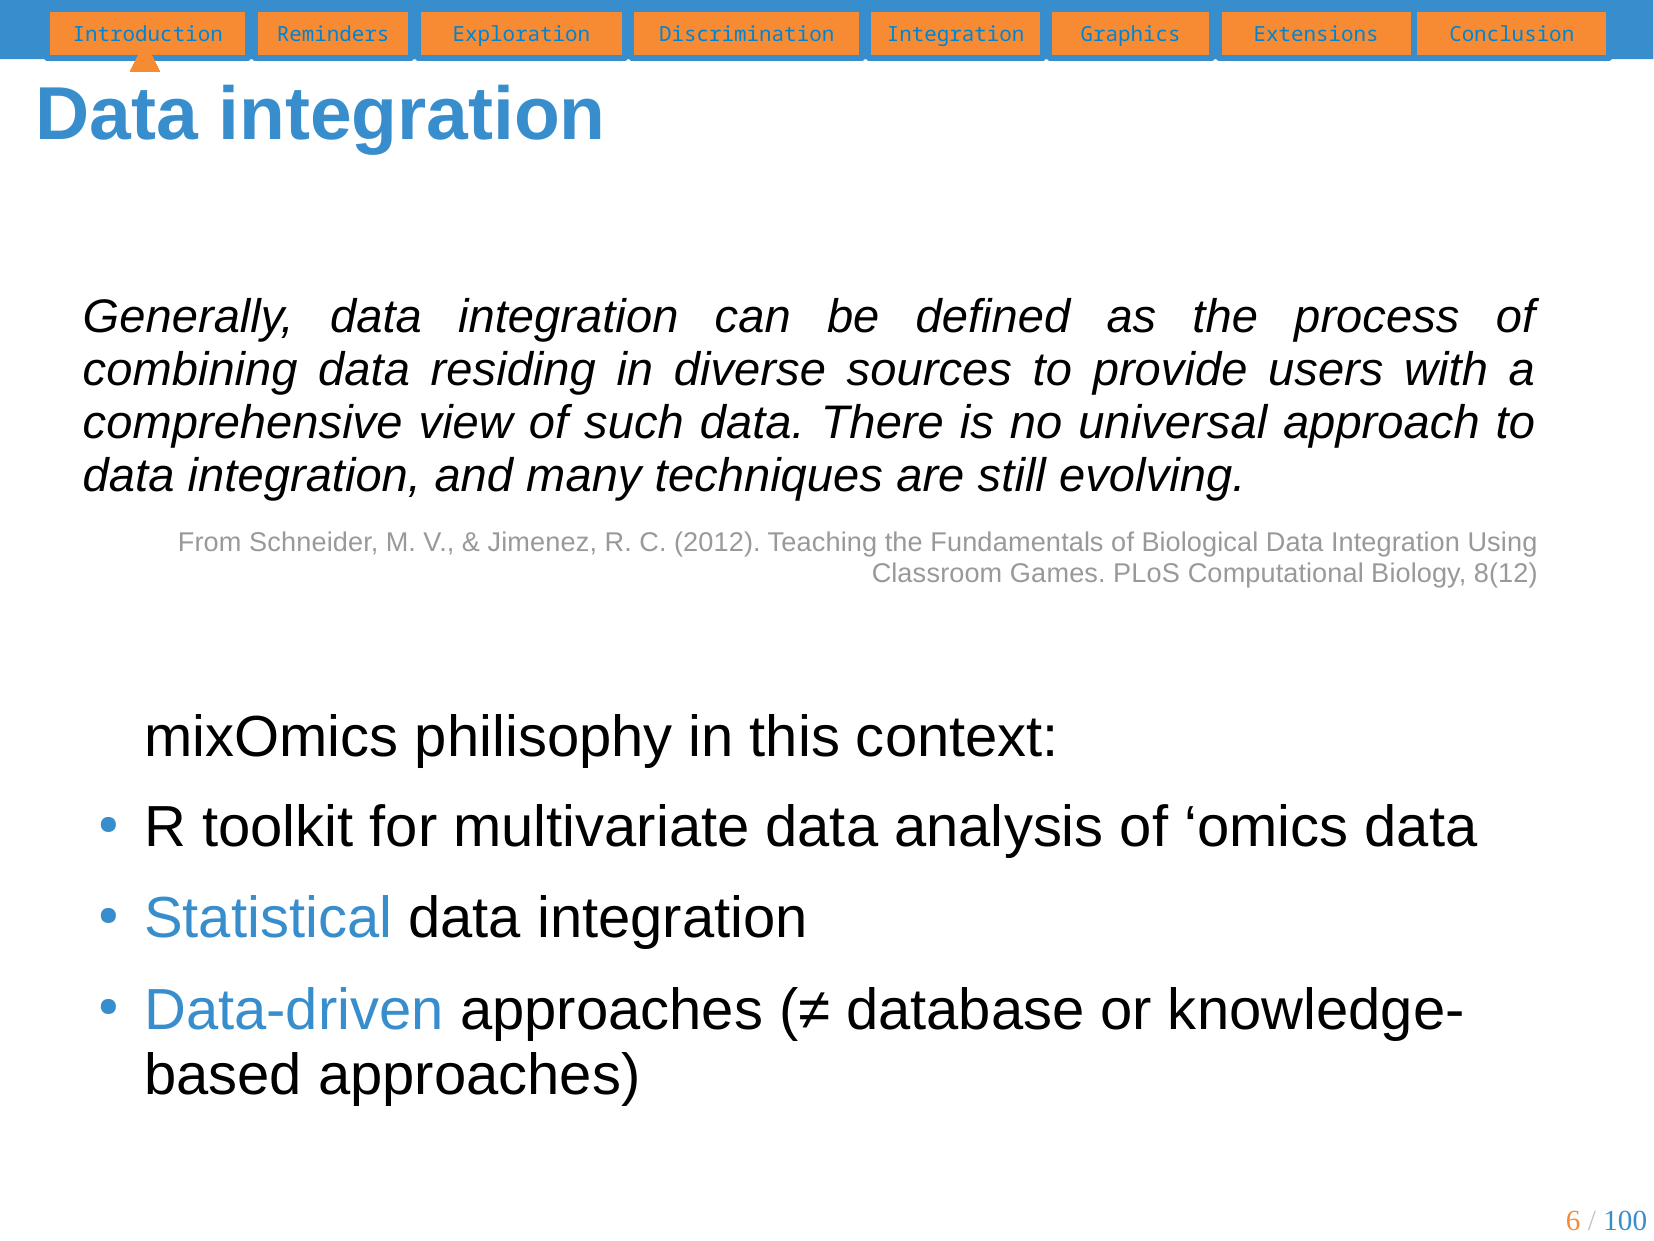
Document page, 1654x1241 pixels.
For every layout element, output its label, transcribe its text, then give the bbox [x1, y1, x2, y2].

text_box [130, 41, 160, 72]
title Data integration [35, 61, 1571, 166]
list Generally, data integration can be defined as the process of combining data residing in diverse sources to provide users with a comprehensive view of such data. There is no universal approach to data integration, and many techniques are still evolving. From Schneider, M. V., & Jimenez, R. C. (2012). Teaching the Fundamentals of Biological Data Integration Using Classroom Games. PLoS Computational Biology, 8(12) mixOmics philisophy in this context: R toolkit for multivariate data analysis of ‘omics data Statistical data integration Data-driven approaches (≠ database or knowledge-based approaches) [82, 290, 1538, 1111]
